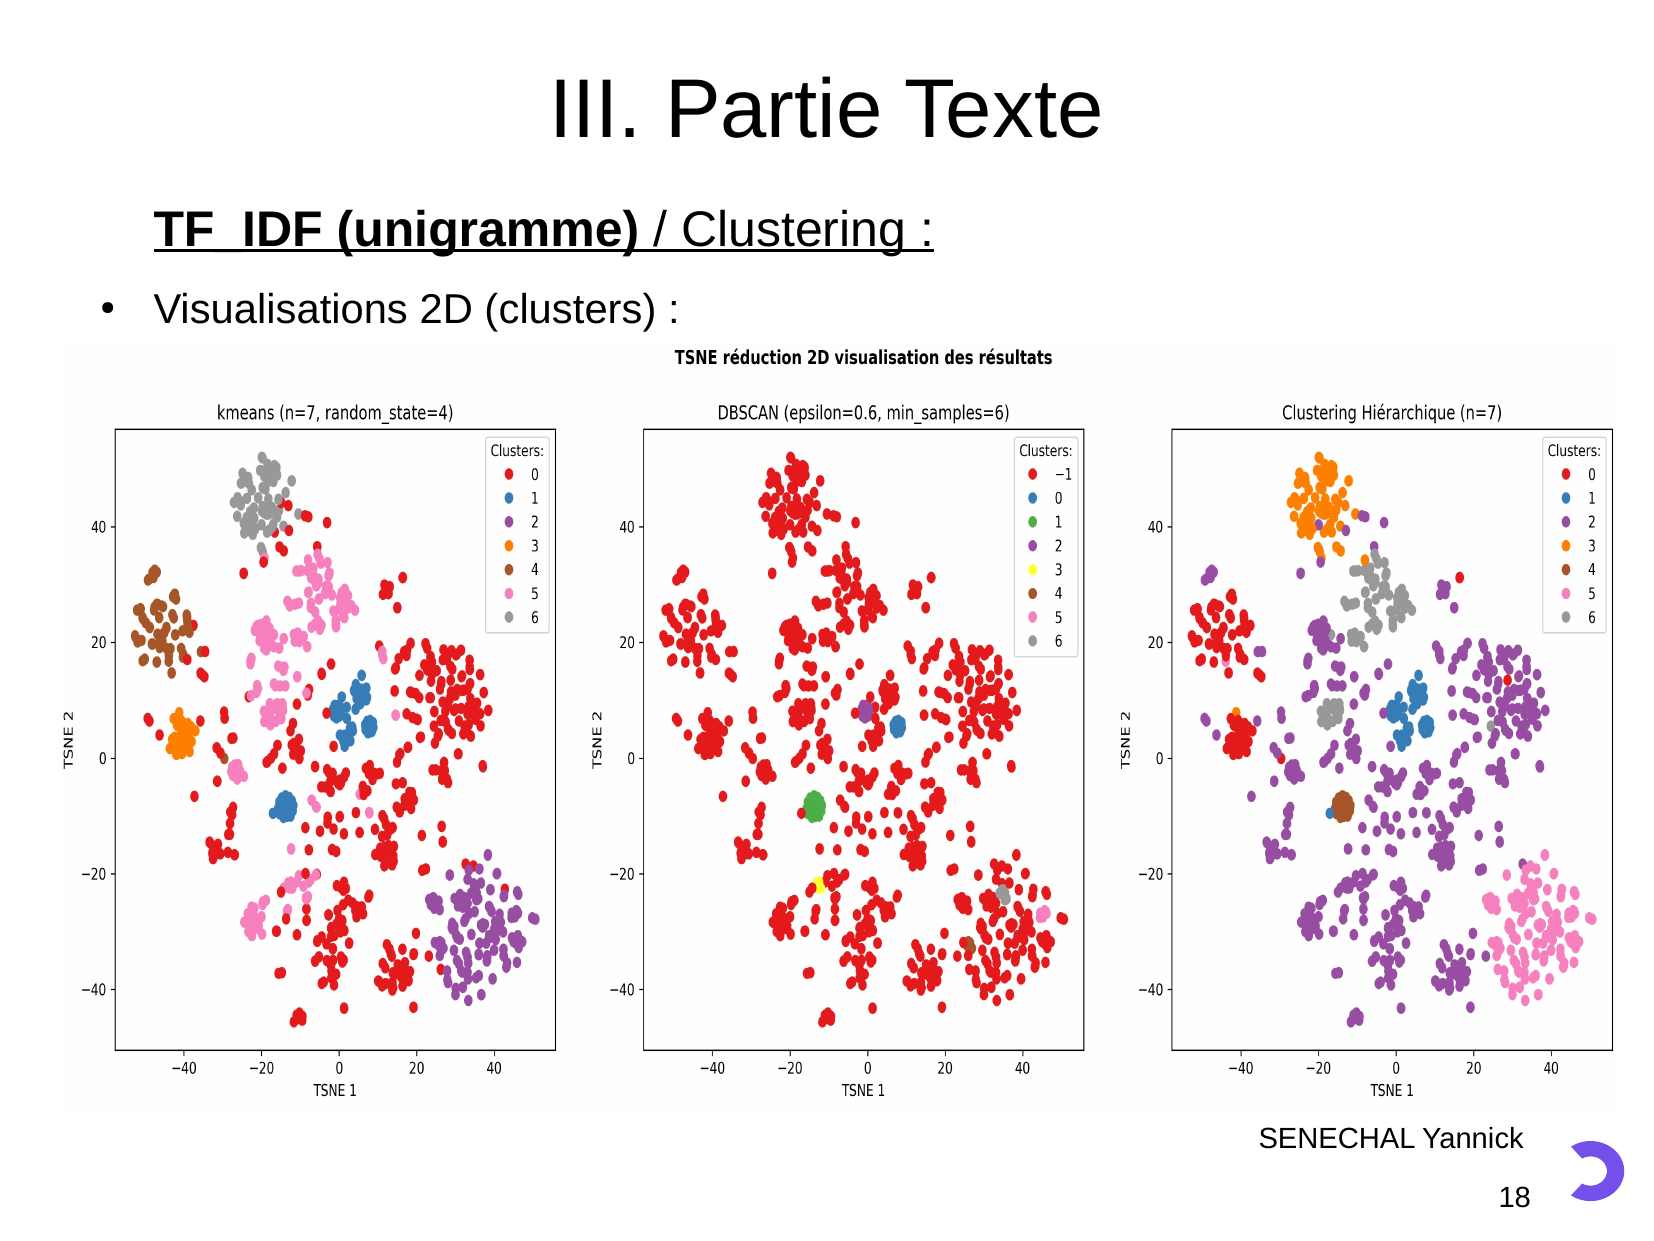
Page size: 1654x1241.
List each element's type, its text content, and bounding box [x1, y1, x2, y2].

list TF_IDF (unigramme) / Clustering : Visualisations 2D (clusters) : [82, 200, 1571, 342]
title III. Partie Texte [82, 5, 1571, 200]
list TF_IDF (unigramme) / Clustering : Visualisations 2D (clusters) : [82, 1111, 1571, 1241]
picture [1571, 1125, 1642, 1217]
picture [59, 342, 1619, 1111]
